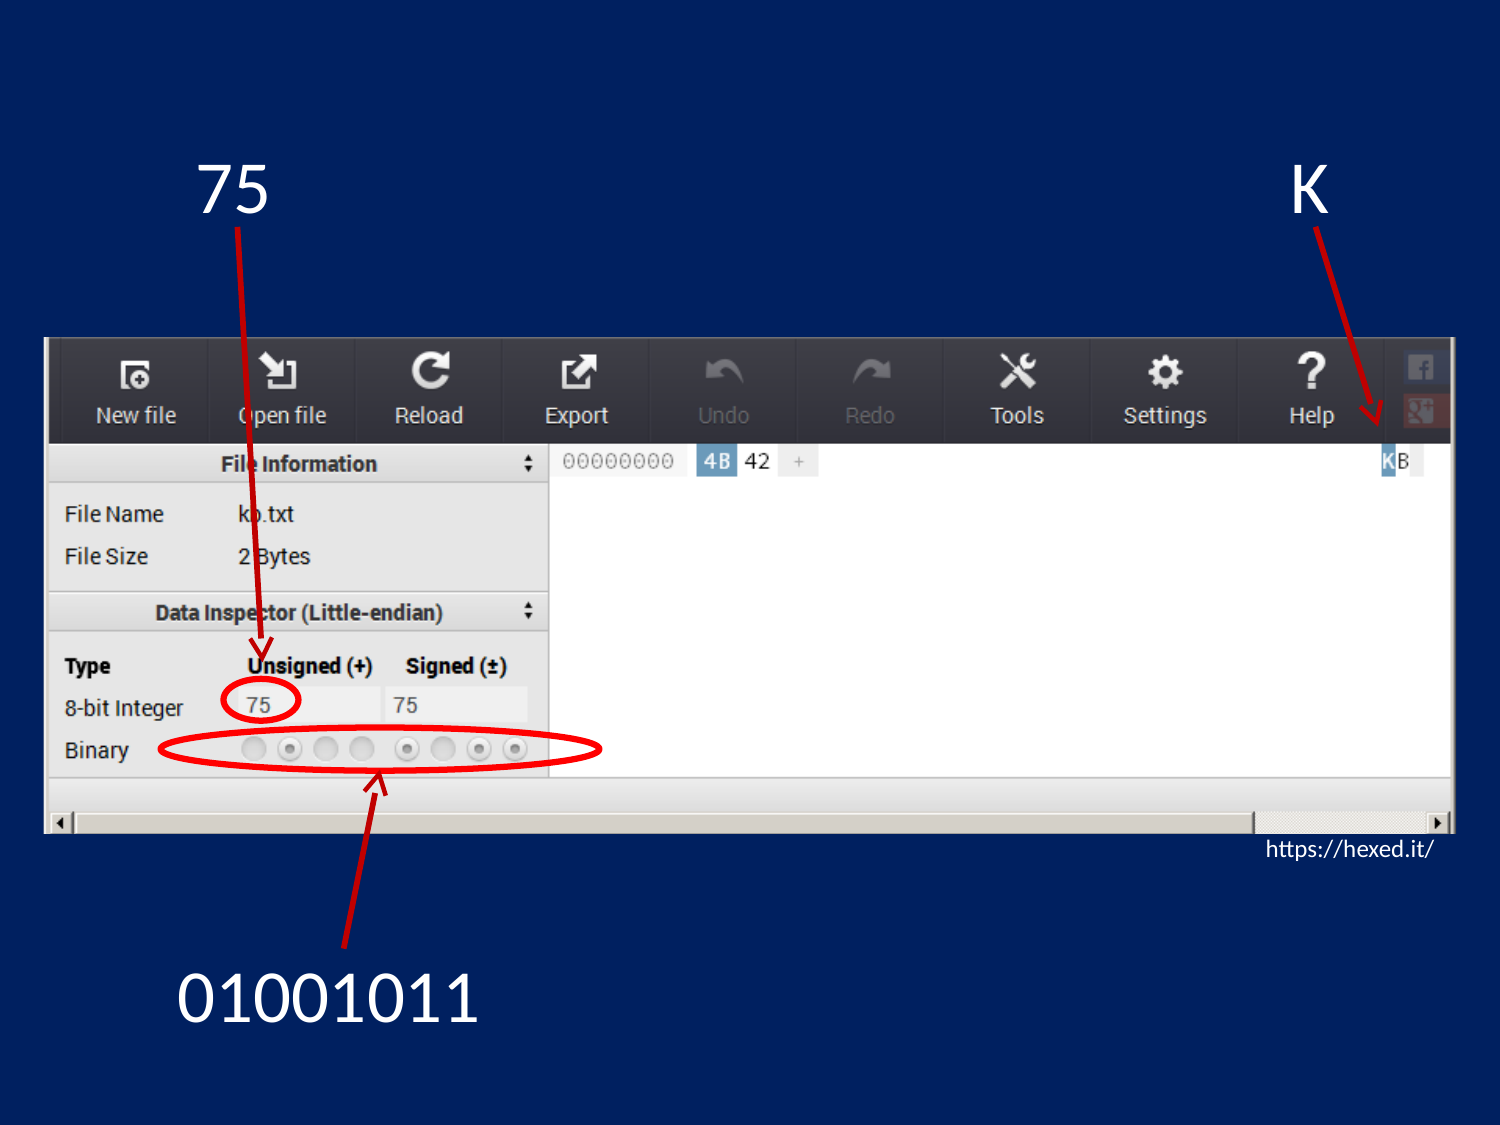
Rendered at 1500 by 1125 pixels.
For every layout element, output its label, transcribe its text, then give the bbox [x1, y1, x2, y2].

text_box 75 [181, 131, 287, 237]
text_box https://hexed.it/ [1250, 825, 1450, 870]
text_box 01001011 [162, 940, 672, 1046]
text_box K [1275, 131, 1345, 237]
picture [43, 337, 1457, 834]
